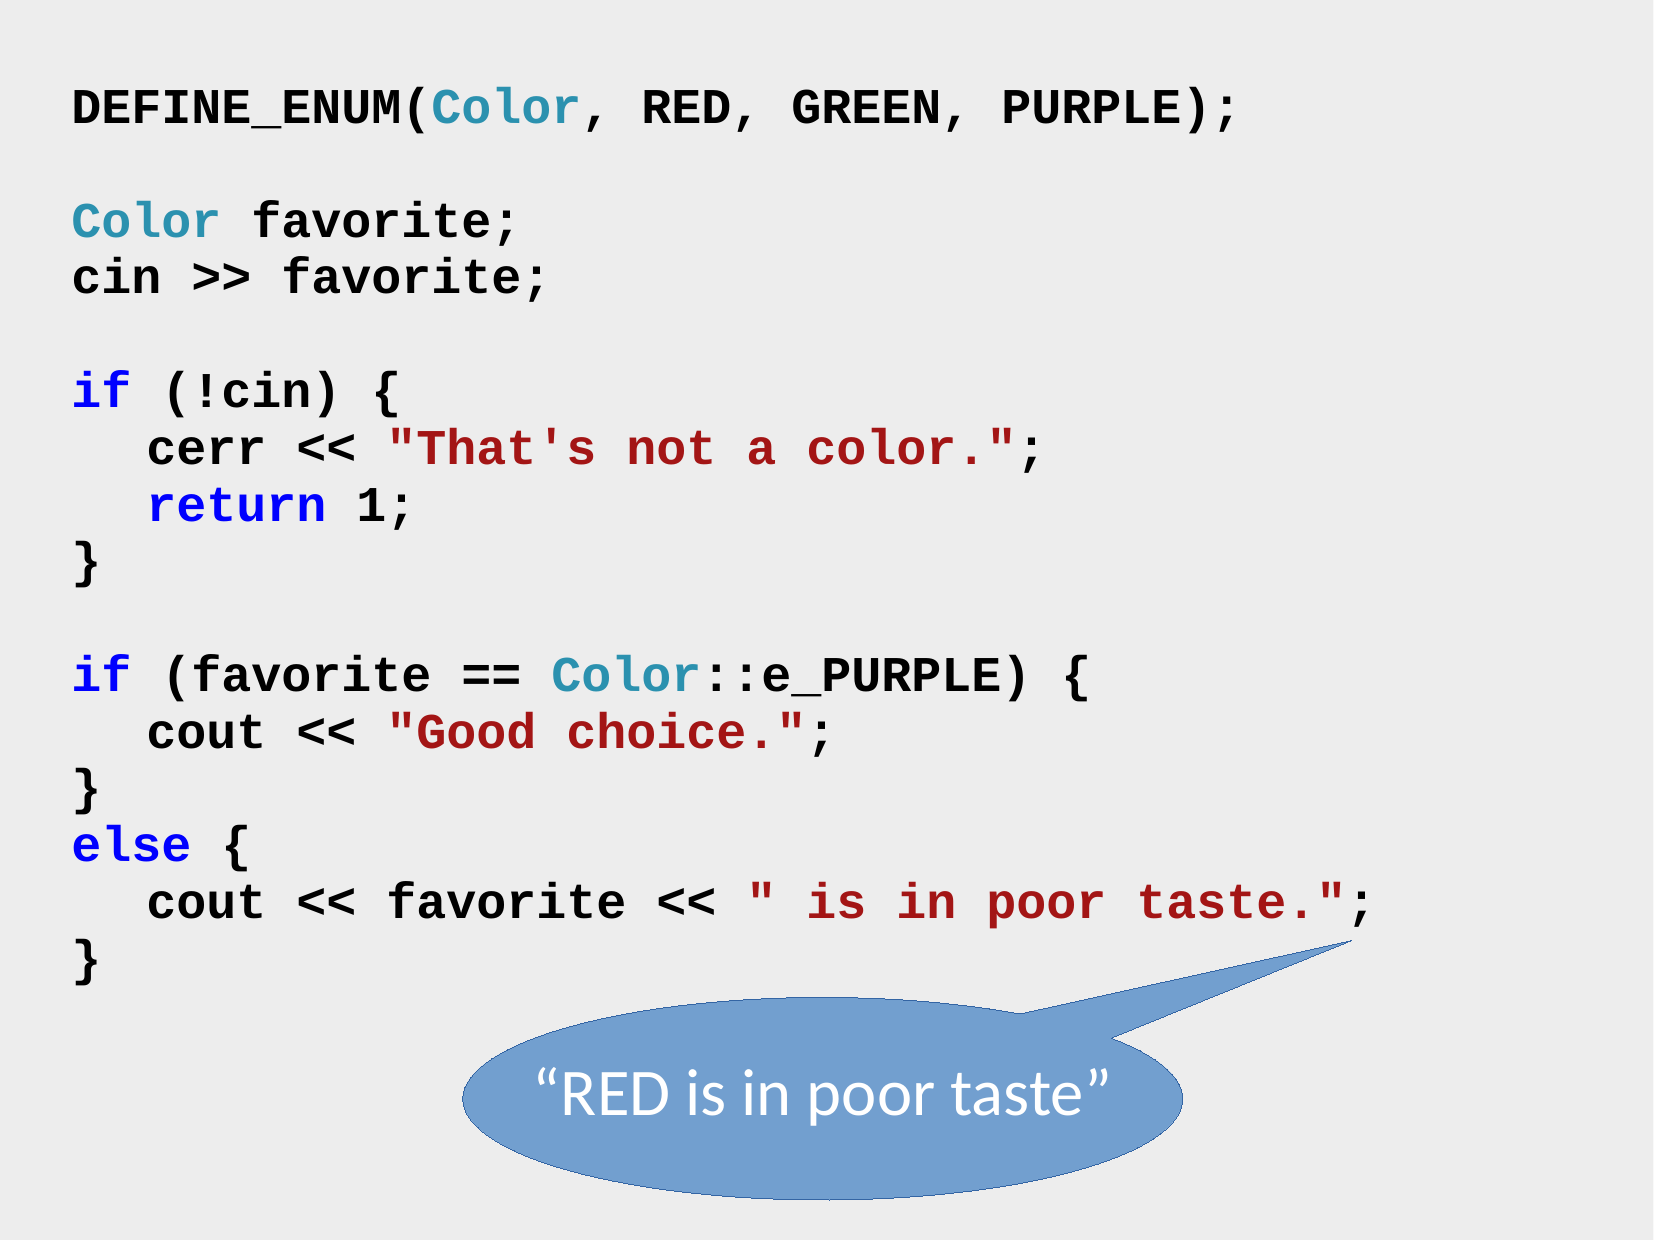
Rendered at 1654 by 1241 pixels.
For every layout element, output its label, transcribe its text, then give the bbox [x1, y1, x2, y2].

text_box DEFINE_ENUM(Color, RED, GREEN, PURPLE); Color favorite; cin >> favorite; if (!cin) { cerr << "That's not a color."; return 1; } if (favorite == Color::e_PURPLE) { cout << "Good choice."; } else { cout << favorite << " is in poor taste."; } [56, 74, 1654, 998]
text_box “RED is in poor taste” [462, 940, 1352, 1201]
